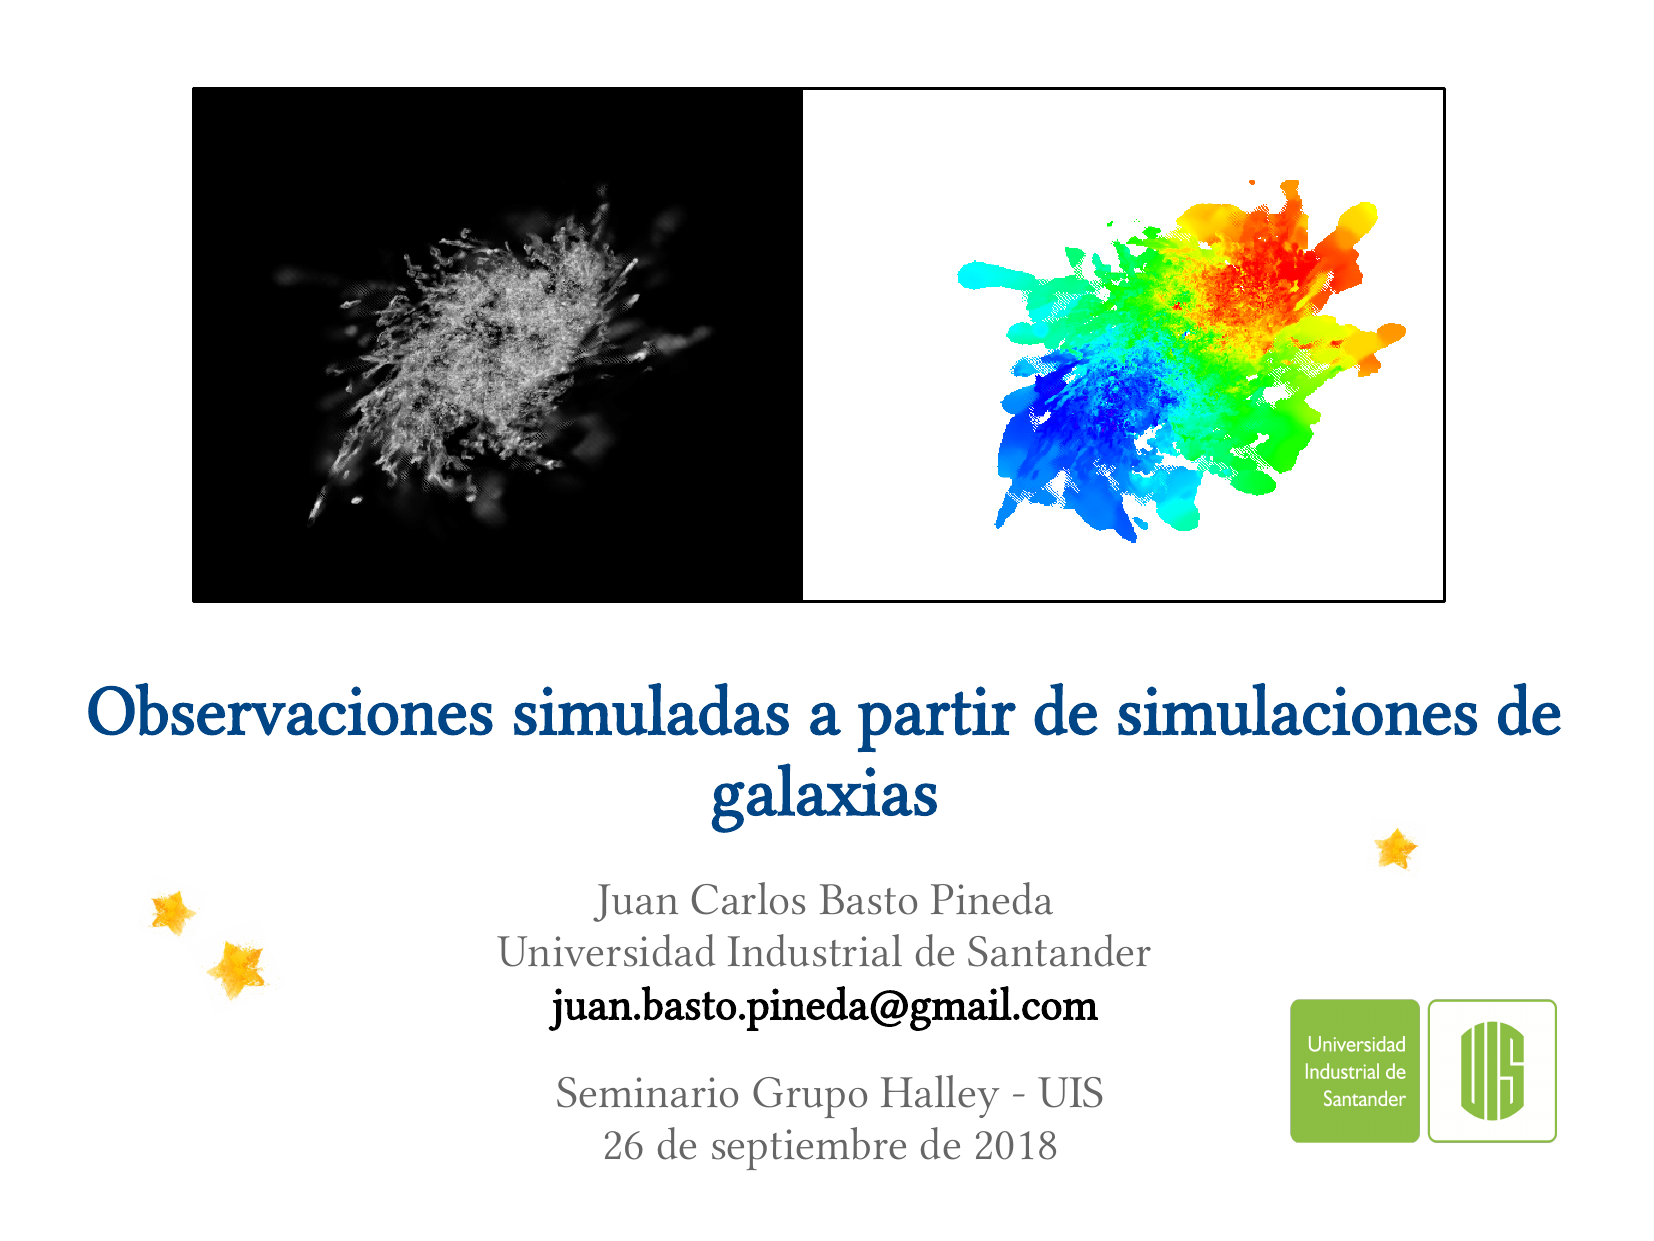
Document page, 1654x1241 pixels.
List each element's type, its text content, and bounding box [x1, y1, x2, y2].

picture [0, 0, 1654, 1241]
title Seminario Grupo Halley - UIS 26 de septiembre de 2018 [64, 1066, 1598, 1172]
title Juan Carlos Basto Pineda Universidad Industrial de Santander juan.basto.pineda@gmail.com [58, 872, 1592, 1031]
title Observaciones simuladas a partir de simulaciones de galaxias [58, 670, 1592, 832]
